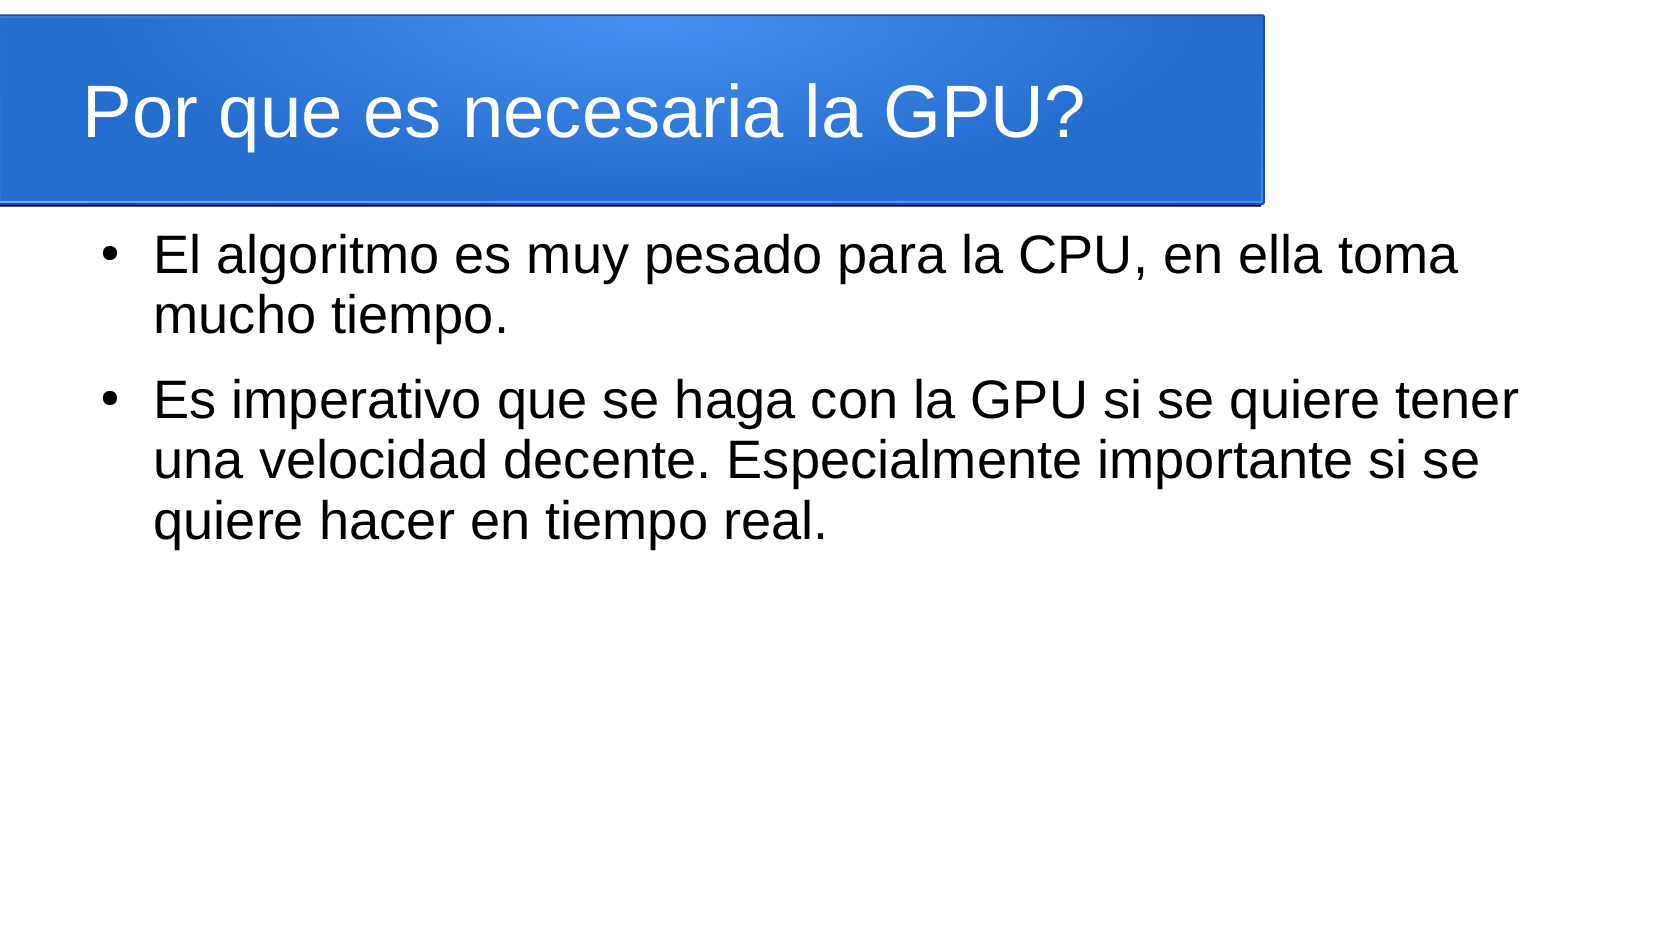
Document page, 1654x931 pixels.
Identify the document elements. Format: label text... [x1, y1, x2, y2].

title Por que es necesaria la GPU? [82, 35, 1235, 189]
list El algoritmo es muy pesado para la CPU, en ella toma mucho tiempo. Es imperativo que se haga con la GPU si se quiere tener una velocidad decente. Especialmente importante si se quiere hacer en tiempo real. [82, 224, 1571, 764]
